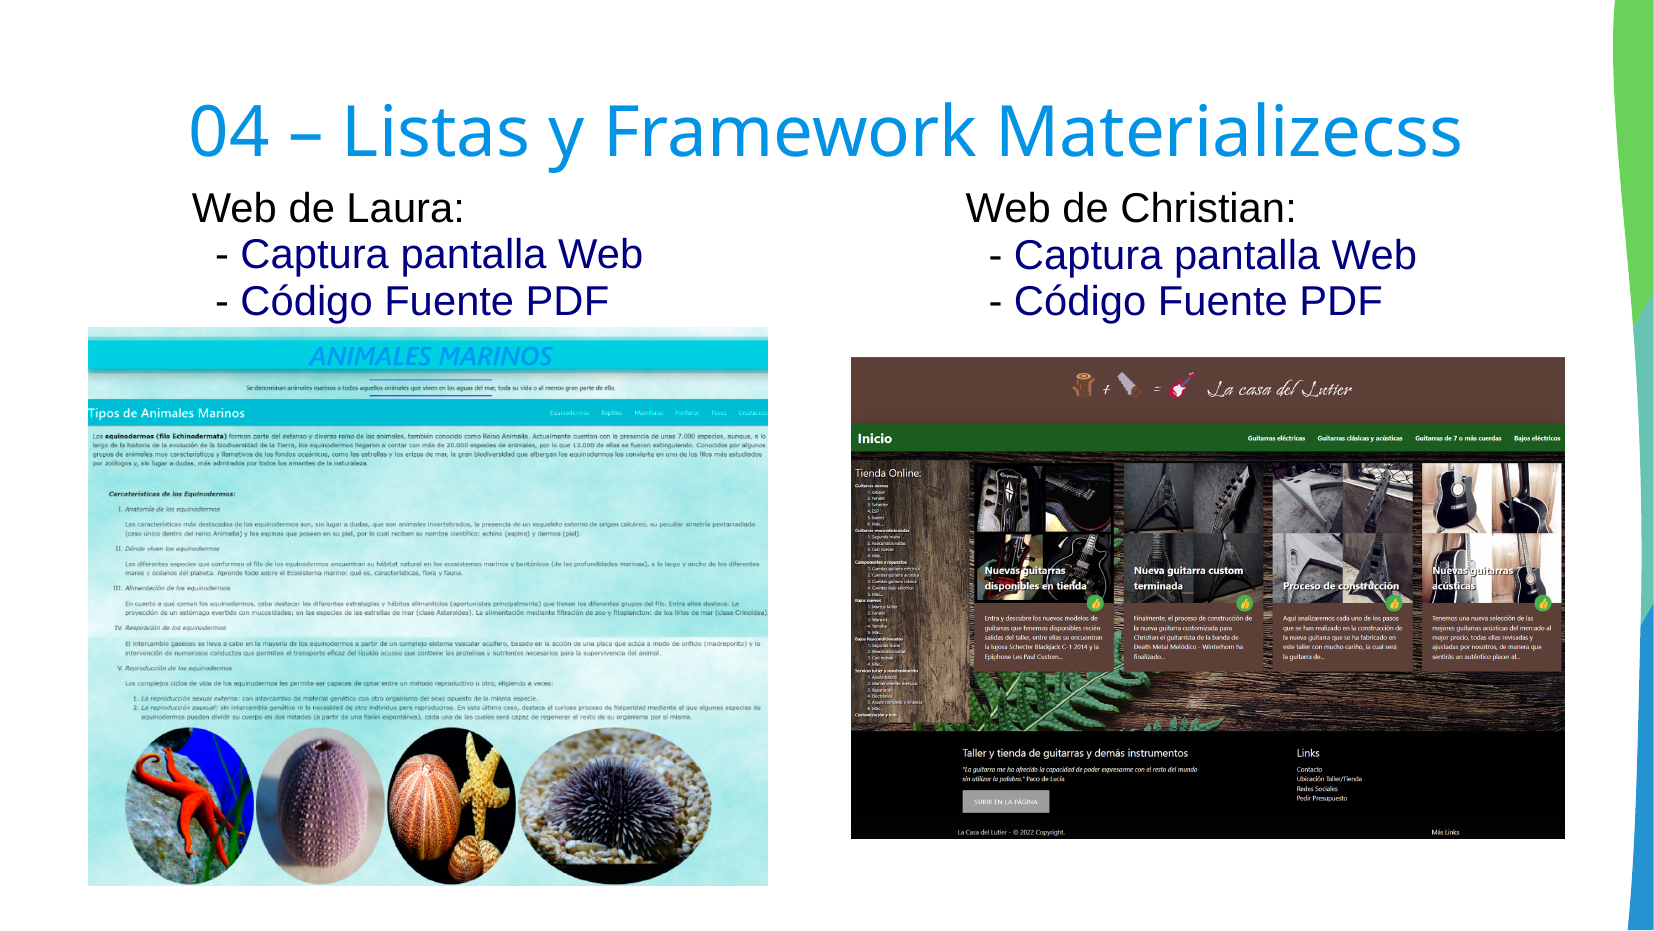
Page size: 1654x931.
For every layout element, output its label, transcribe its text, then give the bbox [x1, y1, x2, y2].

text_box 04 – Listas y Framework Materializecss [0, 78, 1654, 178]
picture [851, 357, 1565, 839]
picture [88, 327, 768, 886]
text_box Web de Laura: - Captura pantalla Web - Código Fuente PDF [177, 177, 709, 327]
text_box Web de Christian: - Captura pantalla Web - Código Fuente PDF [950, 177, 1483, 357]
